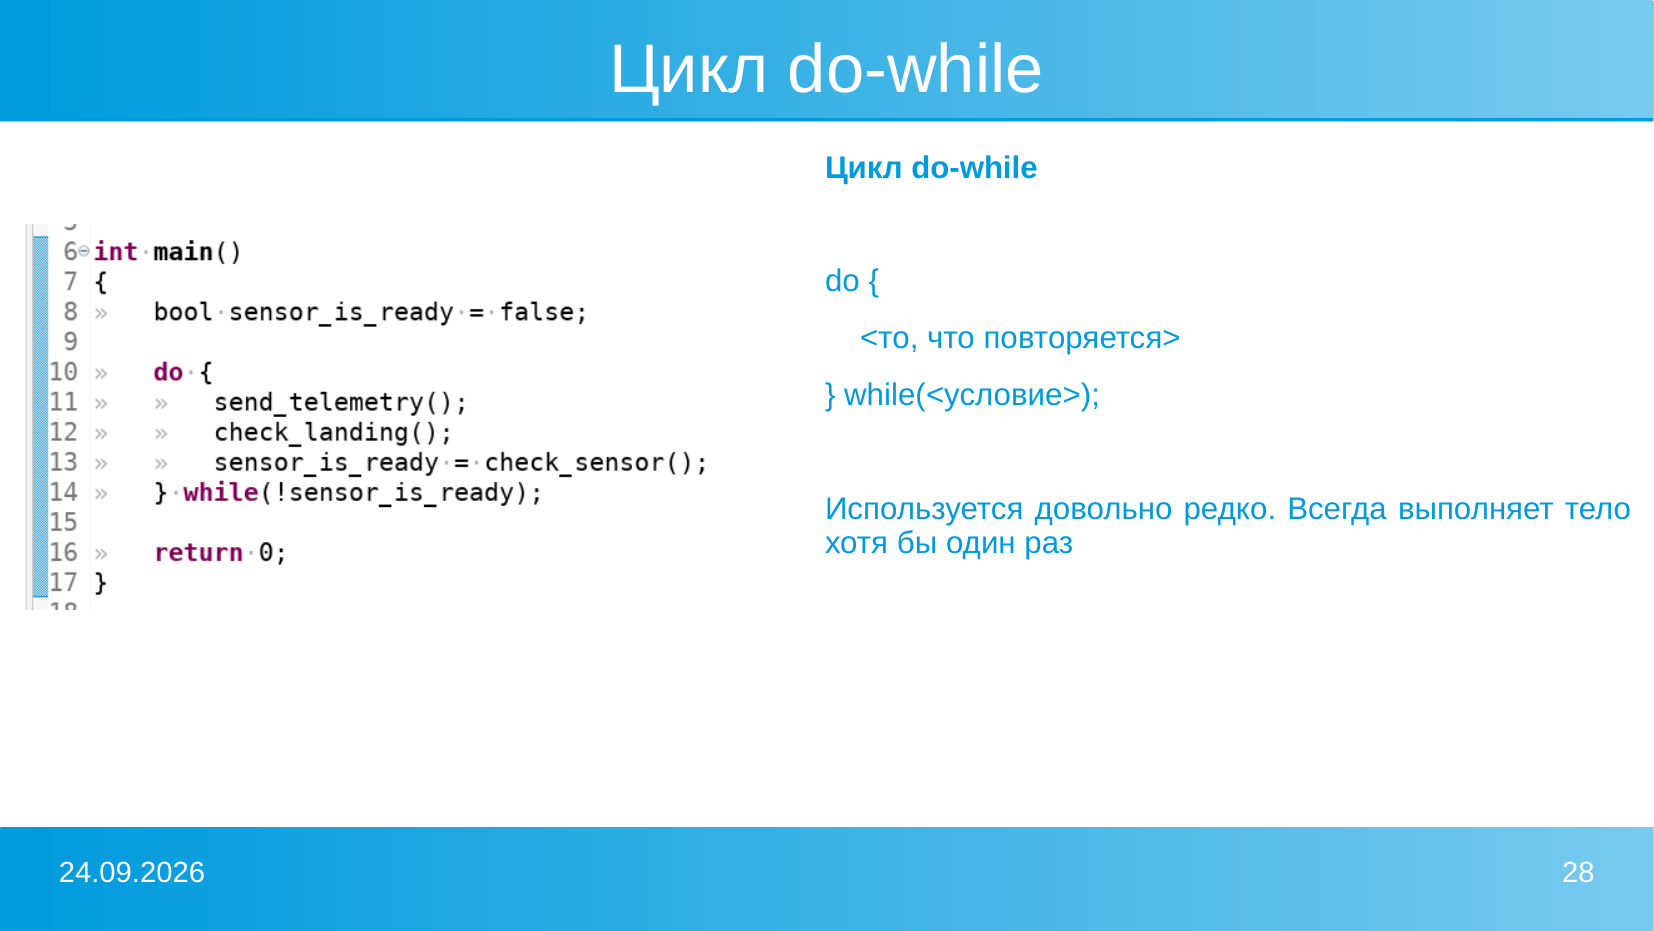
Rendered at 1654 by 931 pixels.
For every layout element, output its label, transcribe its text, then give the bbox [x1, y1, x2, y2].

title Цикл do-while [59, 29, 1595, 108]
picture [7, 224, 751, 610]
list Цикл do-while do { <то, что повторяется> } while(<условие>); Используется довольно редко. Всегда выполняет тело хотя бы один раз [825, 150, 1632, 751]
